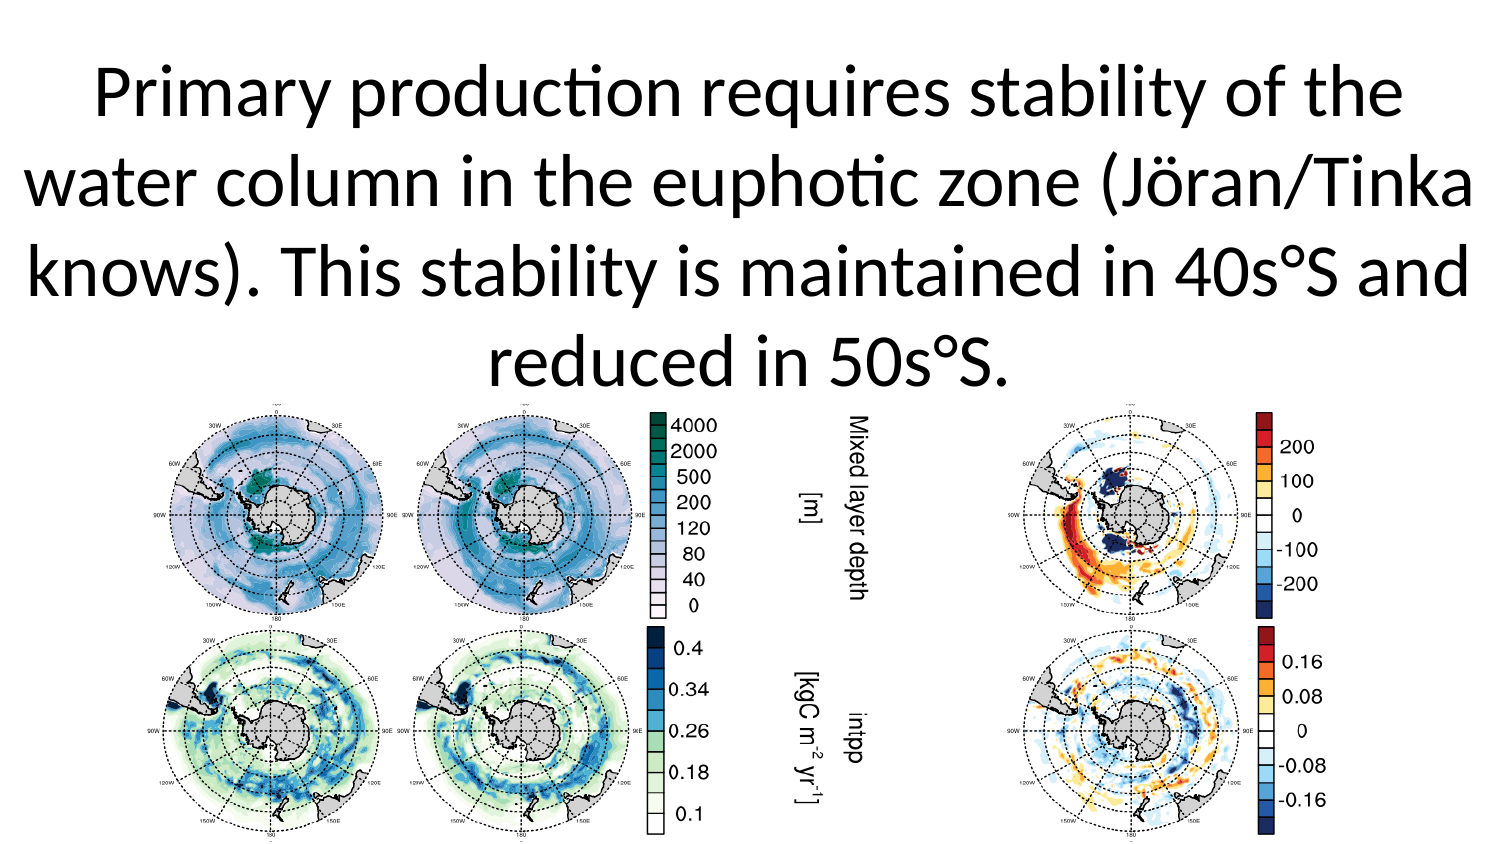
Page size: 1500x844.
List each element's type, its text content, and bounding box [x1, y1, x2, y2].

title Primary production requires stability of the water column in the euphotic zone (Jöran/Tinka knows). This stability is maintained in 40s°S and reduced in 50s°S. [0, 33, 1500, 175]
picture [123, 404, 1335, 842]
